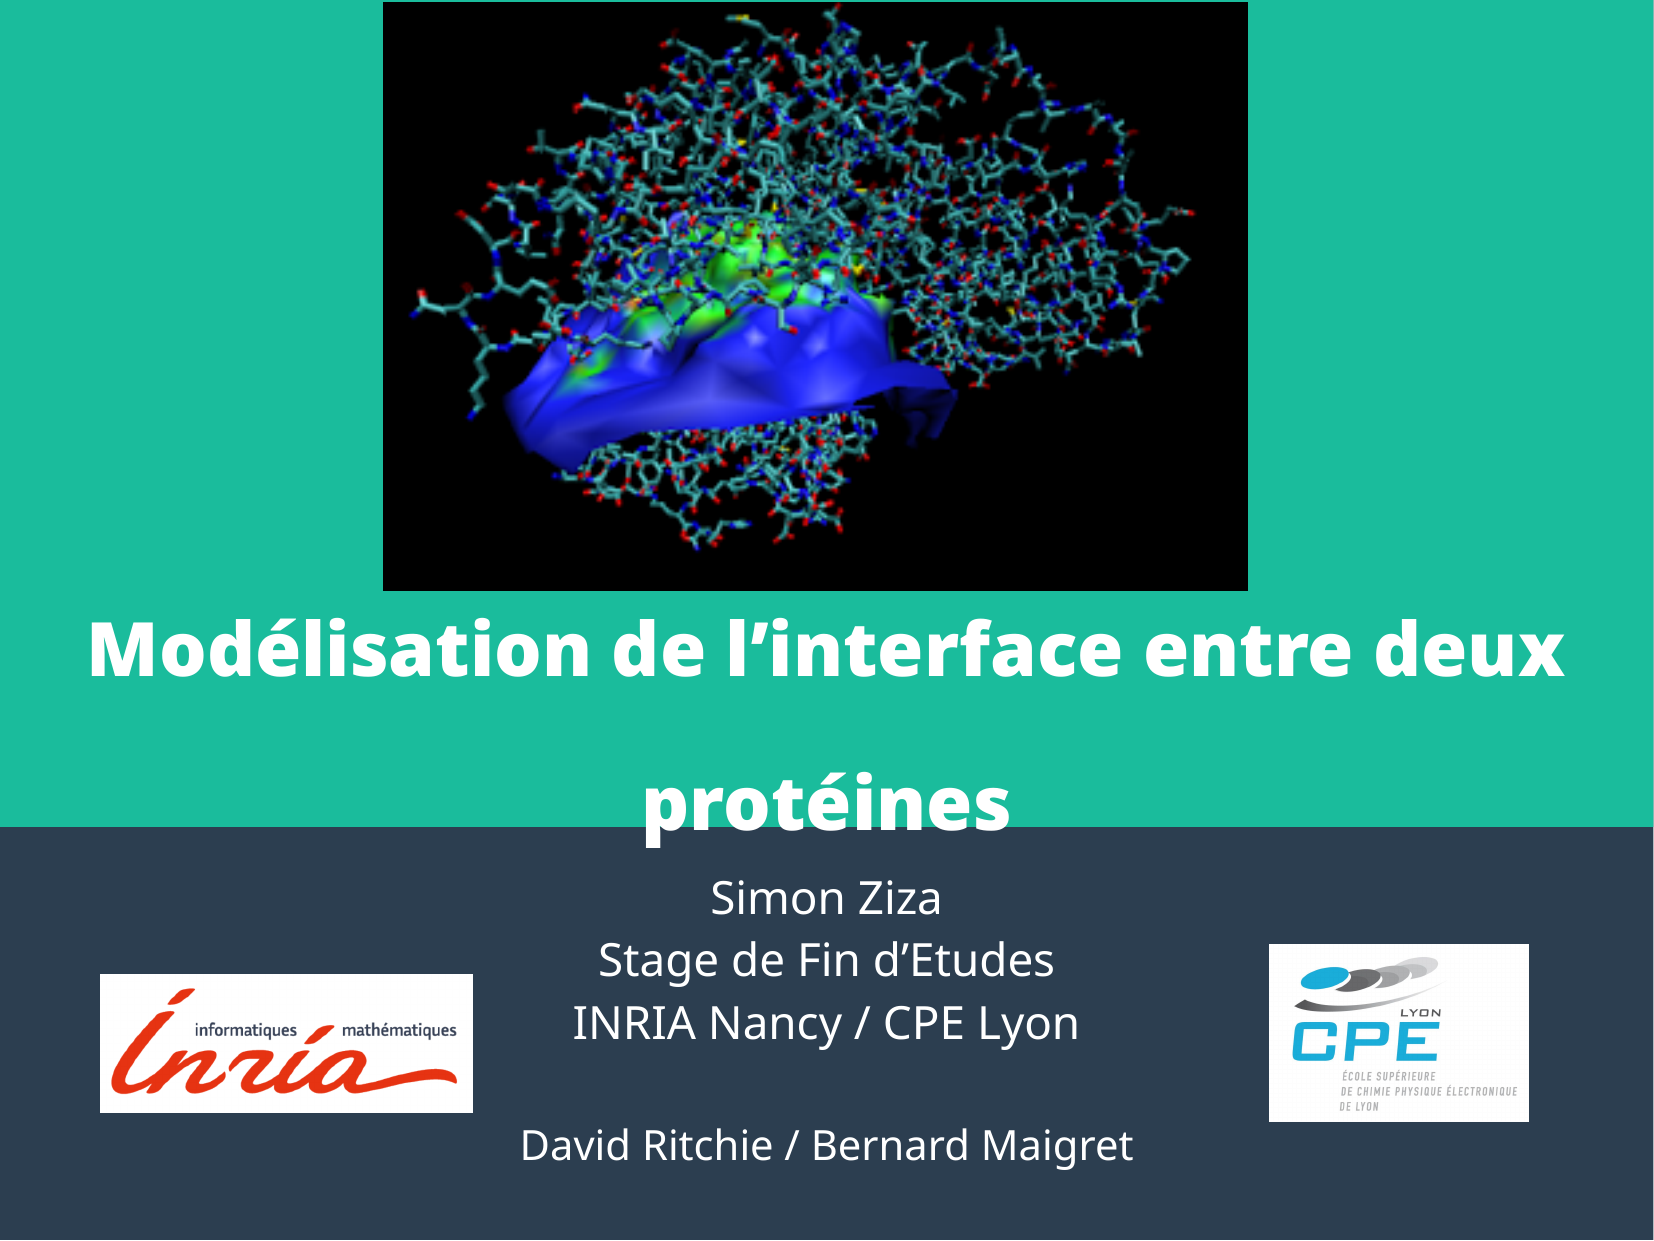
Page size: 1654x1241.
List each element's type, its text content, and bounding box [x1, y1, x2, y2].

picture [100, 974, 473, 1113]
picture [383, 2, 1248, 591]
subtitle Simon Ziza Stage de Fin d’Etudes INRIA Nancy / CPE Lyon David Ritchie / Bernard Maigret [59, 856, 1595, 1182]
picture [1269, 944, 1529, 1123]
title Modélisation de l’interface entre deux protéines [59, 589, 1595, 808]
